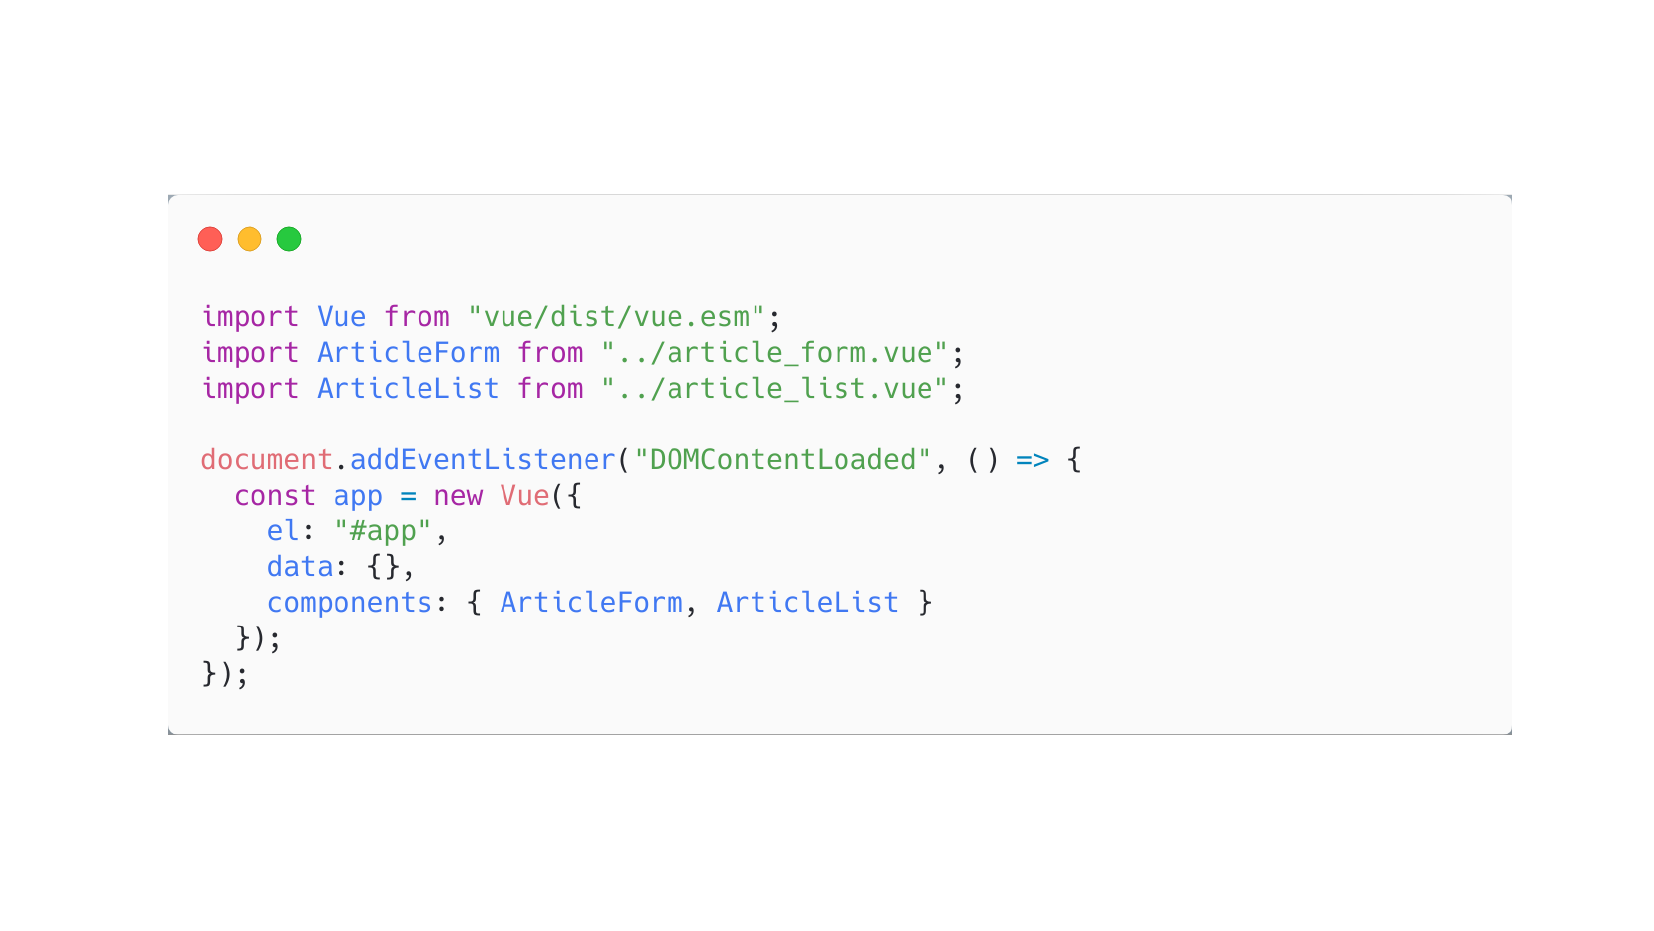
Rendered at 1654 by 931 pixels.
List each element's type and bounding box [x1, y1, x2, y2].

picture [168, 194, 1512, 735]
